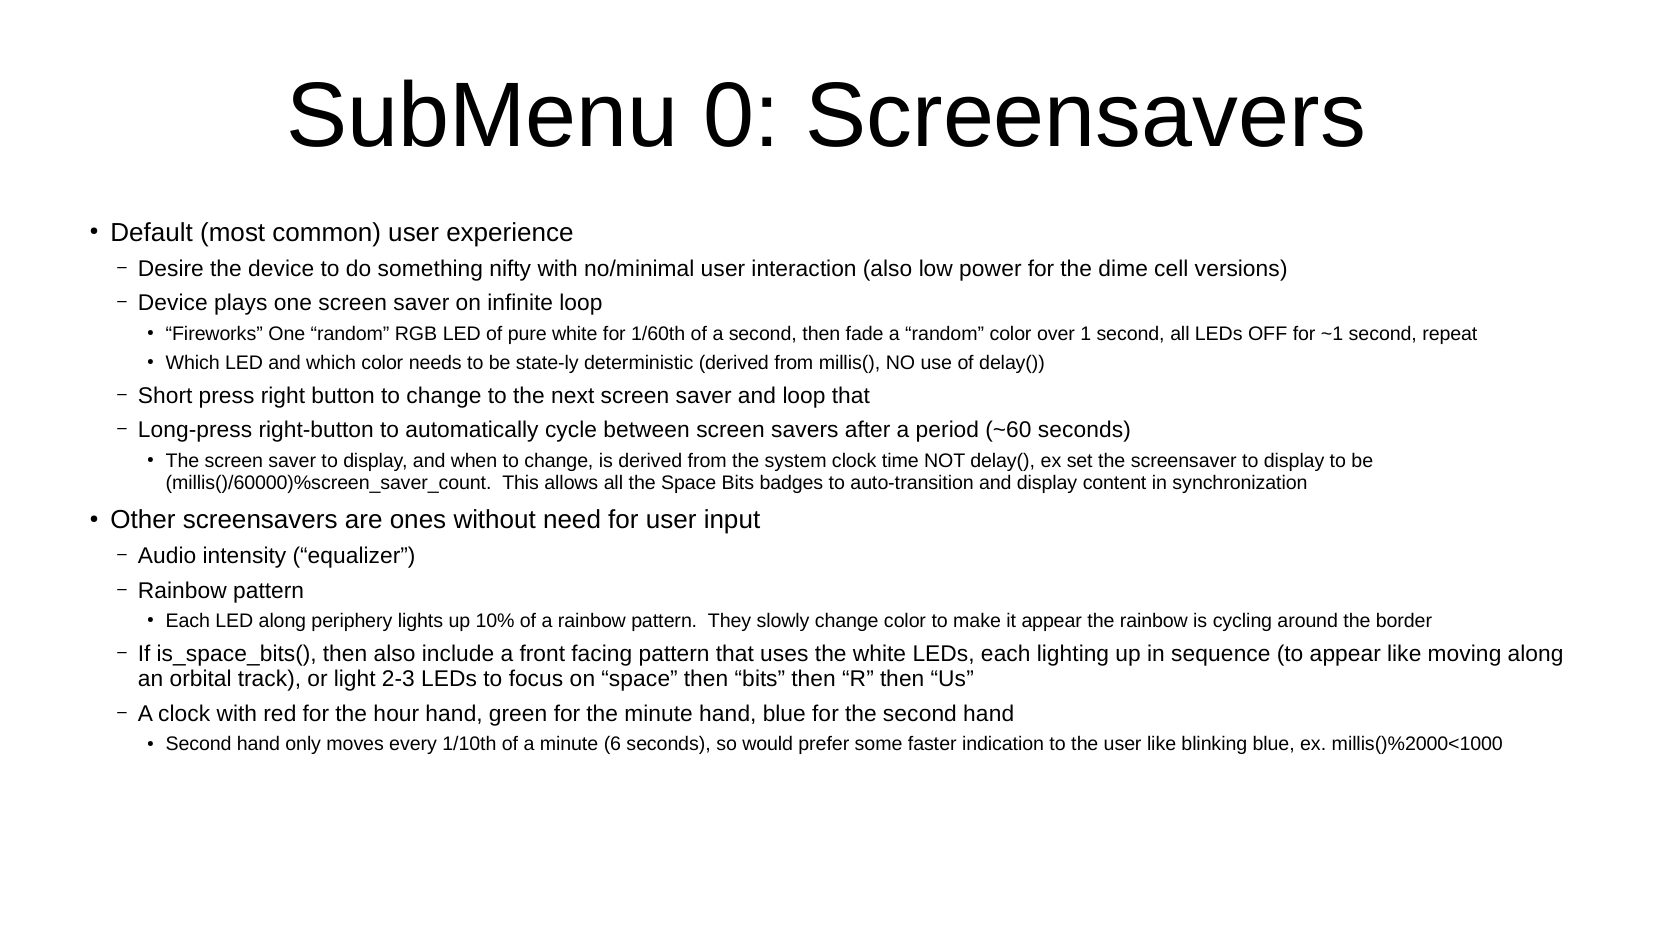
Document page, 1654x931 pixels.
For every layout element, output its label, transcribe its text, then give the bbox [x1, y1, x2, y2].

title SubMenu 0: Screensavers [82, 37, 1571, 193]
list Default (most common) user experience Desire the device to do something nifty with no/minimal user interaction (also low power for the dime cell versions) Device plays one screen saver on infinite loop “Fireworks” One “random” RGB LED of pure white for 1/60th of a second, then fade a “random” color over 1 second, all LEDs OFF for ~1 second, repeat Which LED and which color needs to be state-ly deterministic (derived from millis(), NO use of delay()) Short press right button to change to the next screen saver and loop that Long-press right-button to automatically cycle between screen savers after a period (~60 seconds) The screen saver to display, and when to change, is derived from the system clock time NOT delay(), ex set the screensaver to display to be (millis()/60000)%screen_saver_count. This allows all the Space Bits badges to auto-transition and display content in synchronization Other screensavers are ones without need for user input Audio intensity (“equalizer”) Rainbow pattern Each LED along periphery lights up 10% of a rainbow pattern. They slowly change color to make it appear the rainbow is cycling around the border If is_space_bits(), then also include a front facing pattern that uses the white LEDs, each lighting up in sequence (to appear like moving along an orbital track), or light 2-3 LEDs to focus on “space” then “bits” then “R” then “Us” A clock with red for the hour hand, green for the minute hand, blue for the second hand Second hand only moves every 1/10th of a minute (6 seconds), so would prefer some faster indication to the user like blinking blue, ex. millis()%2000<1000 [82, 217, 1571, 758]
